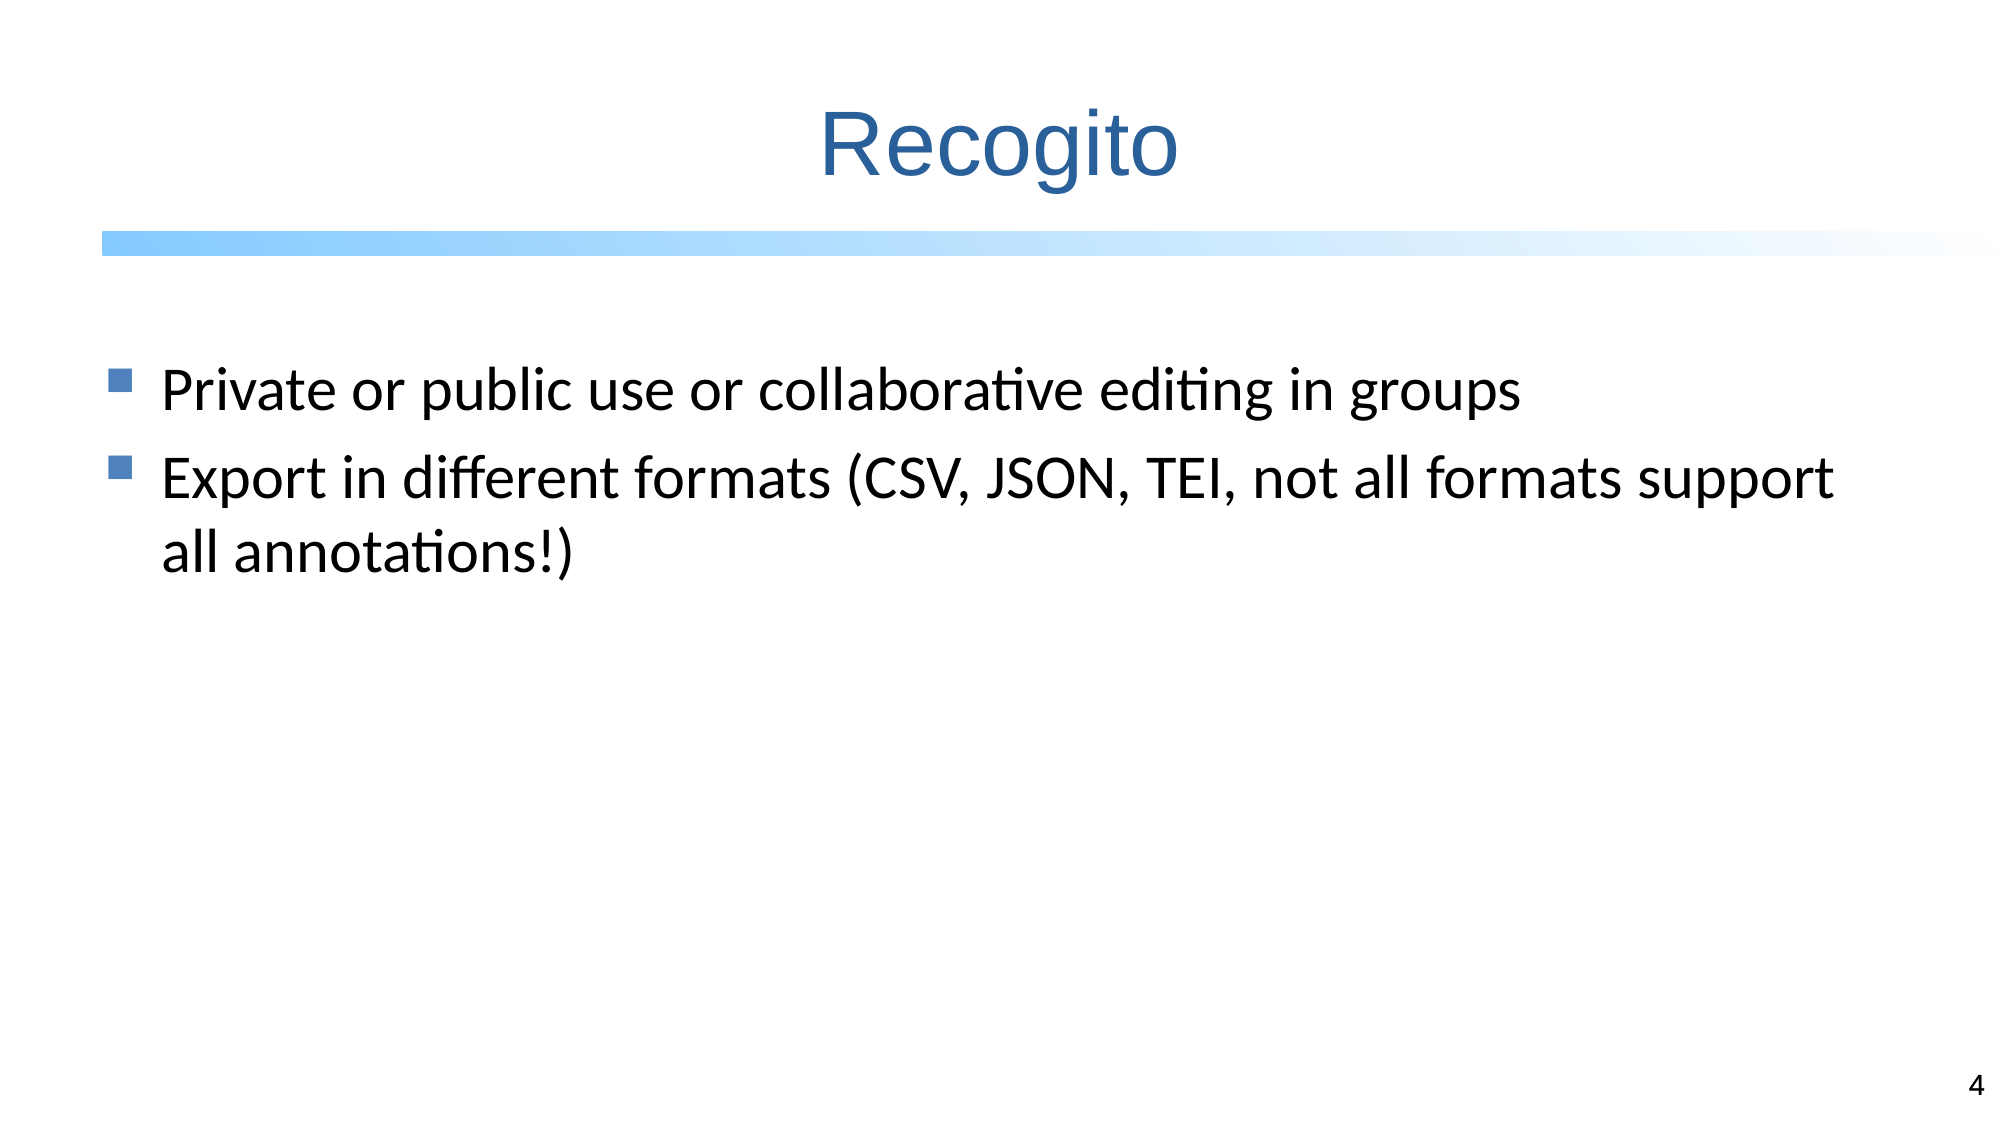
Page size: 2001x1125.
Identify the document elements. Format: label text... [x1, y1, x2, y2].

list Private or public use or collaborative editing in groups Export in different formats (CSV, JSON, TEI, not all formats support all annotations!) [90, 340, 1906, 1084]
title Recogito [99, 45, 1900, 233]
